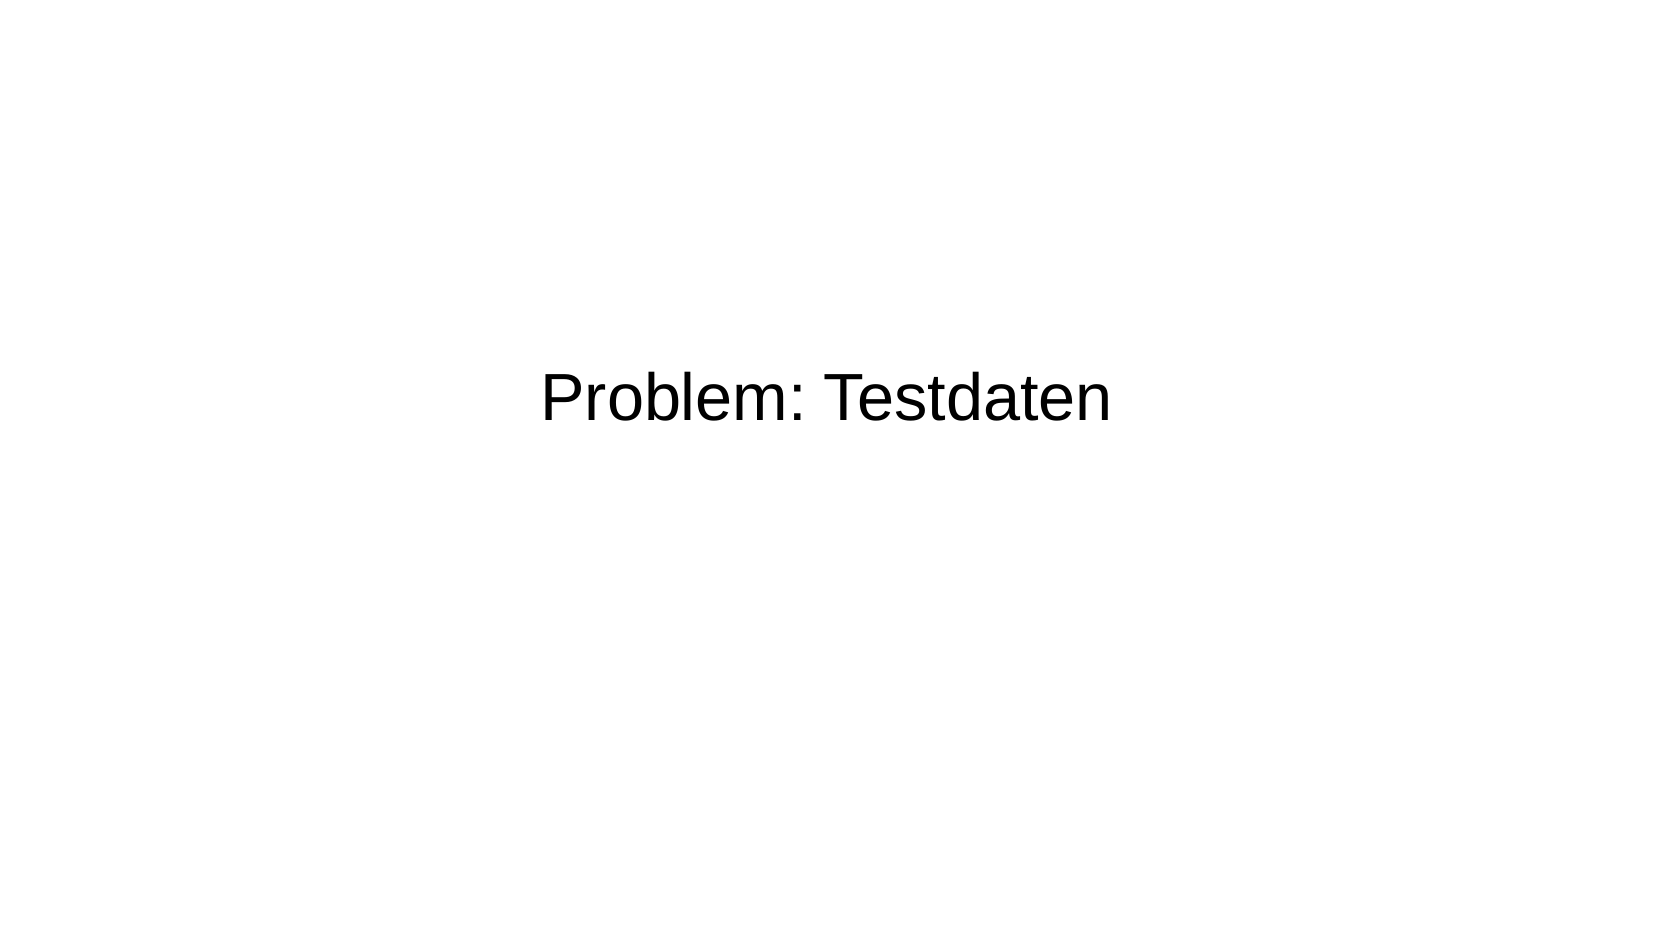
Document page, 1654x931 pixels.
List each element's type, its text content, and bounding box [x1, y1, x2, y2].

subtitle Problem: Testdaten [82, 37, 1571, 757]
